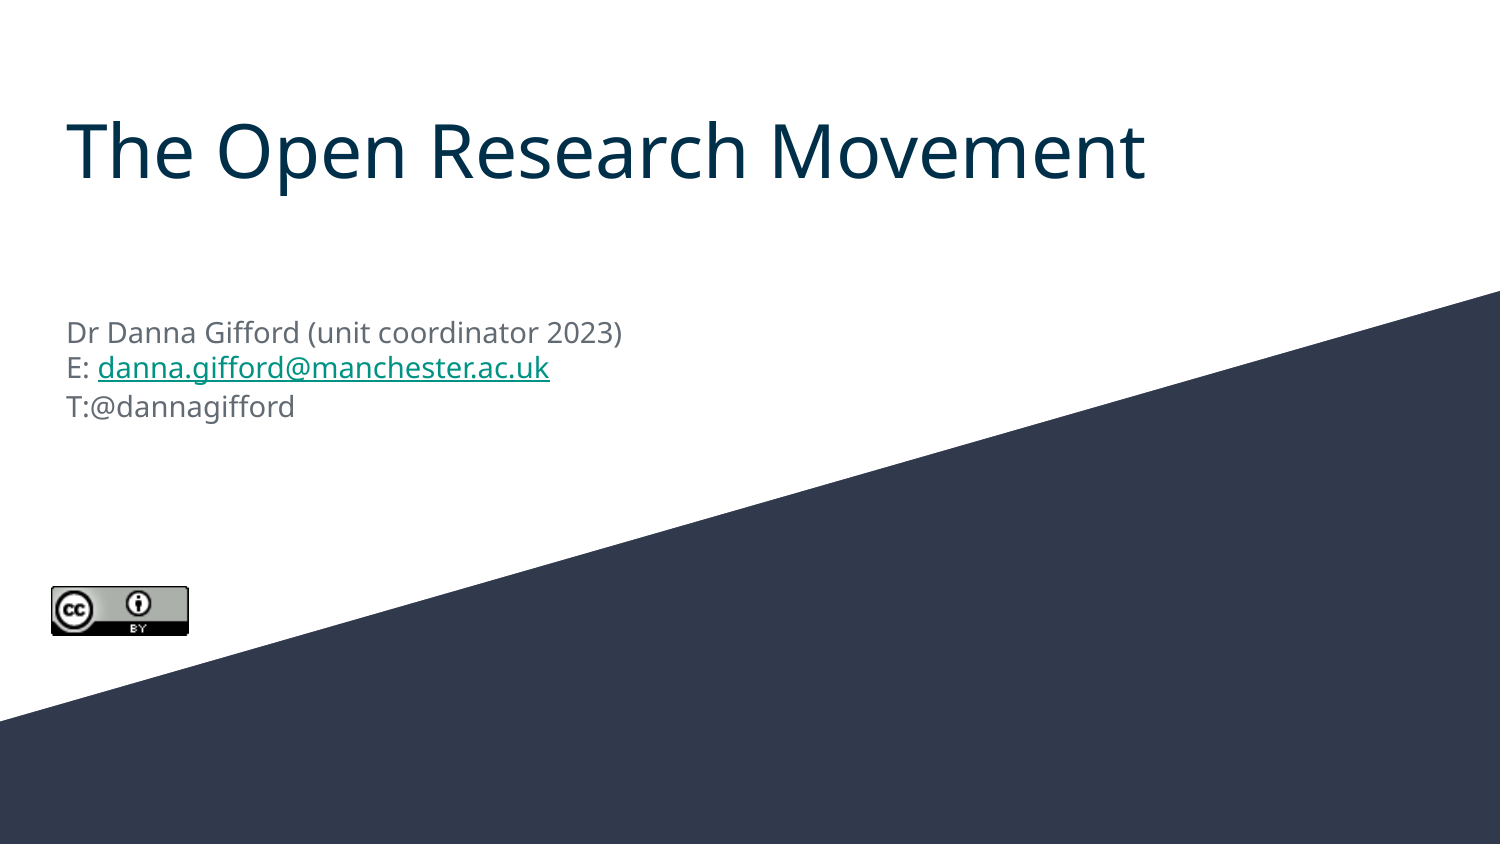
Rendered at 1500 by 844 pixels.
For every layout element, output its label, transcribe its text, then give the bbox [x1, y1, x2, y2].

subtitle Dr Danna Gifford (unit coordinator 2023) E: danna.gifford@manchester.ac.uk T:@dannagifford [51, 298, 748, 421]
title The Open Research Movement [51, 88, 1449, 299]
picture [51, 586, 189, 636]
